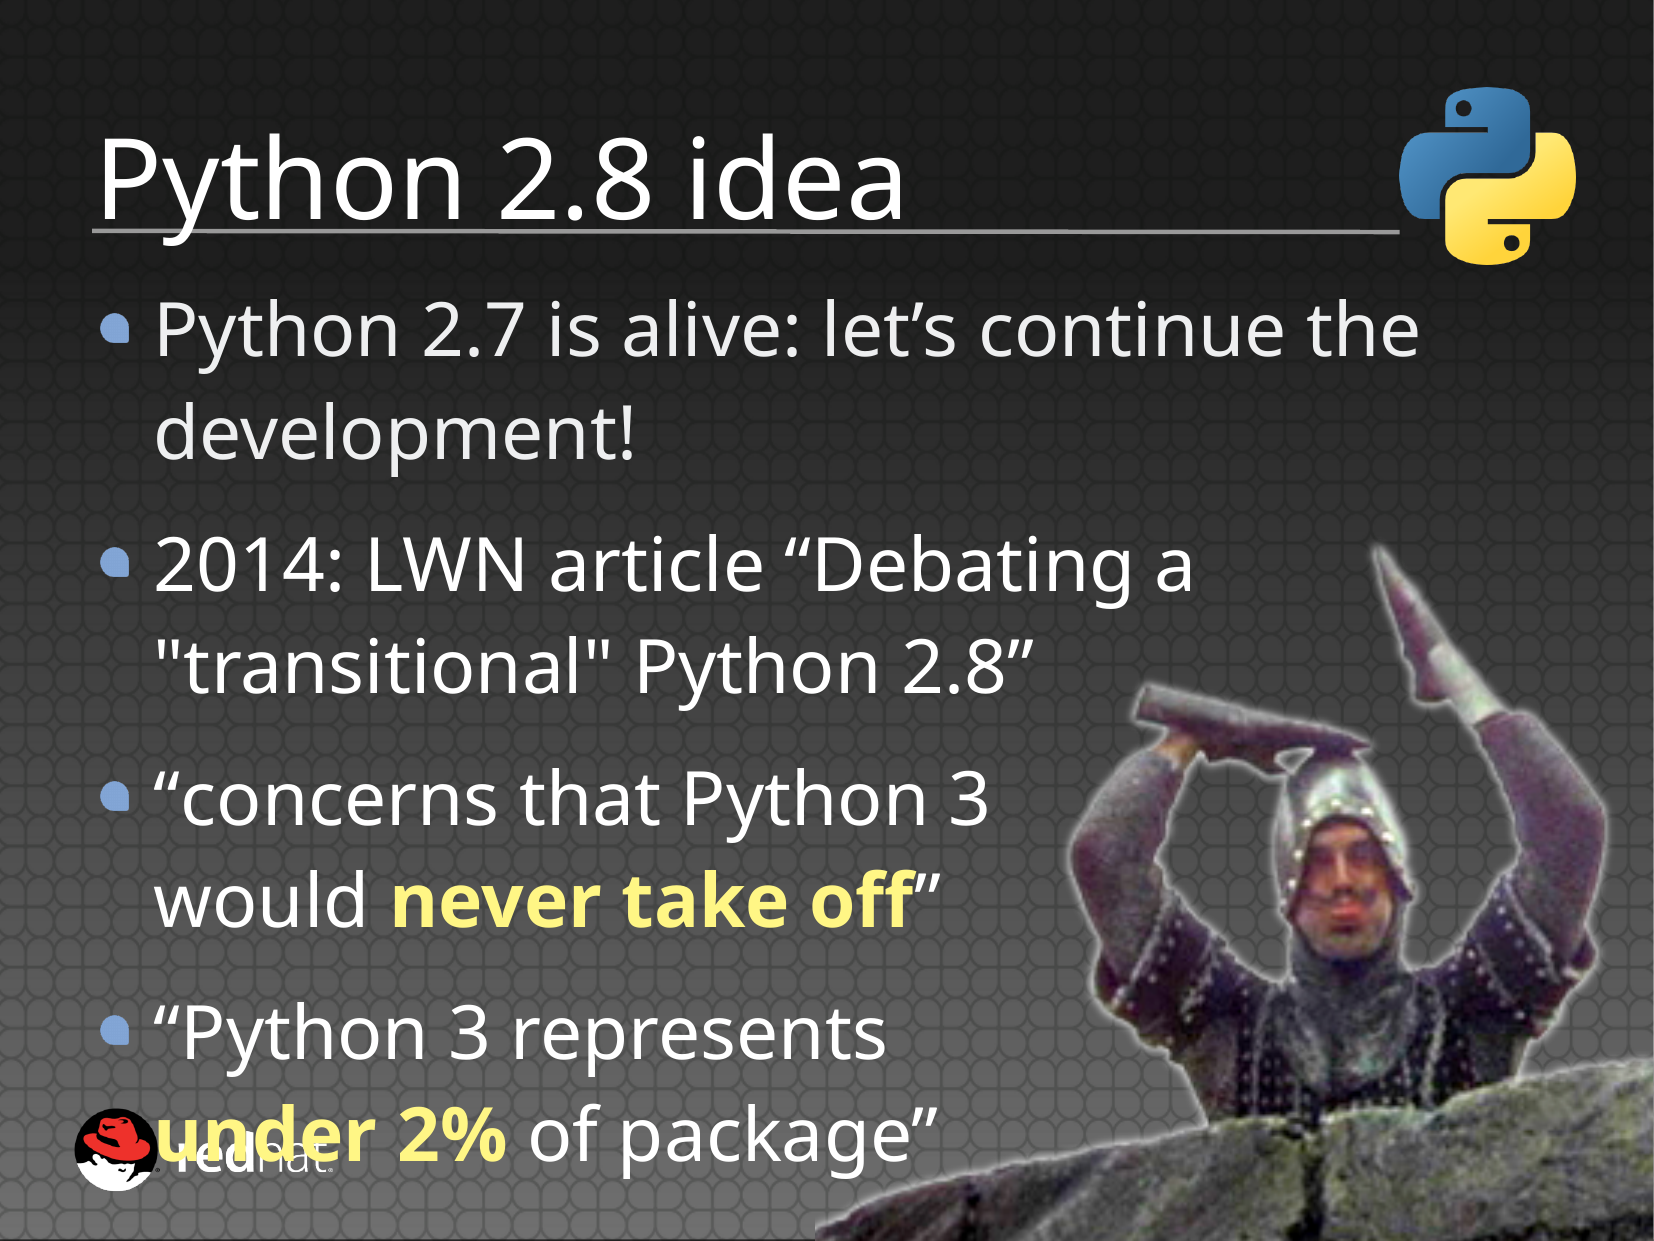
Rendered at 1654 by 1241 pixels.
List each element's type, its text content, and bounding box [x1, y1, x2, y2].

picture [0, 0, 1654, 1241]
list Python 2.7 is alive: let’s continue the development! 2014: LWN article “Debating a "transitional" Python 2.8” “concerns that Python 3 would never take off” “Python 3 represents under 2% of package” [82, 276, 1571, 1034]
title Python 2.8 idea [94, 100, 1426, 251]
